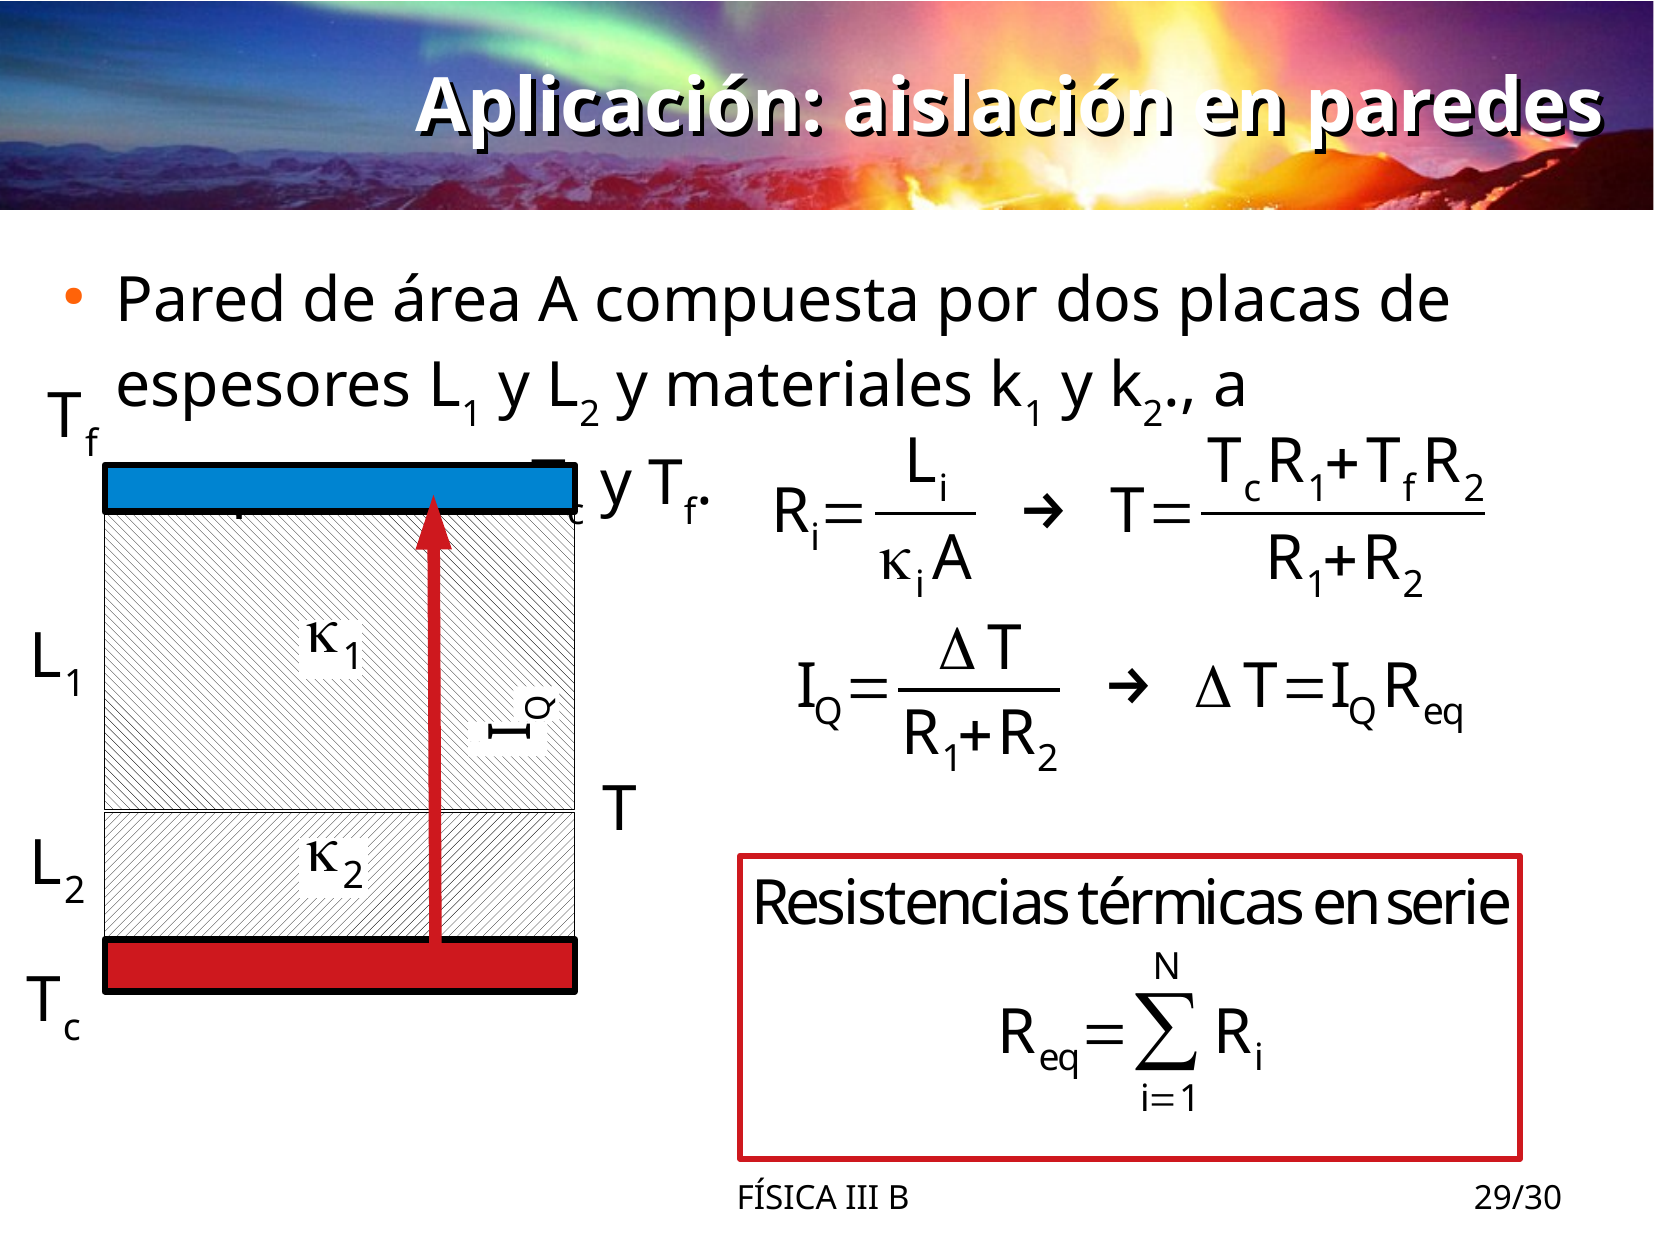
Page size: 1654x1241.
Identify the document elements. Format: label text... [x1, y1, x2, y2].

title Aplicación: aislación en paredes [45, 15, 1606, 191]
list Pared de área A compuesta por dos placas de espesores L1 y L2 y materiales k1 y k2., a temperaturas Tc y Tf. [743, 859, 1517, 1156]
chart [744, 422, 1516, 853]
chart [298, 619, 363, 680]
chart [298, 838, 368, 898]
chart [39, 377, 105, 466]
text_box [104, 812, 575, 992]
chart [23, 617, 84, 706]
text_box [104, 465, 575, 810]
chart [23, 824, 90, 912]
list Pared de área A compuesta por dos placas de espesores L1 y L2 y materiales k1 y k2., a temperaturas Tc y Tf. [45, 255, 1606, 1156]
chart [19, 962, 88, 1050]
chart [744, 859, 1516, 1120]
chart [594, 770, 645, 847]
picture [0, 1, 1654, 210]
